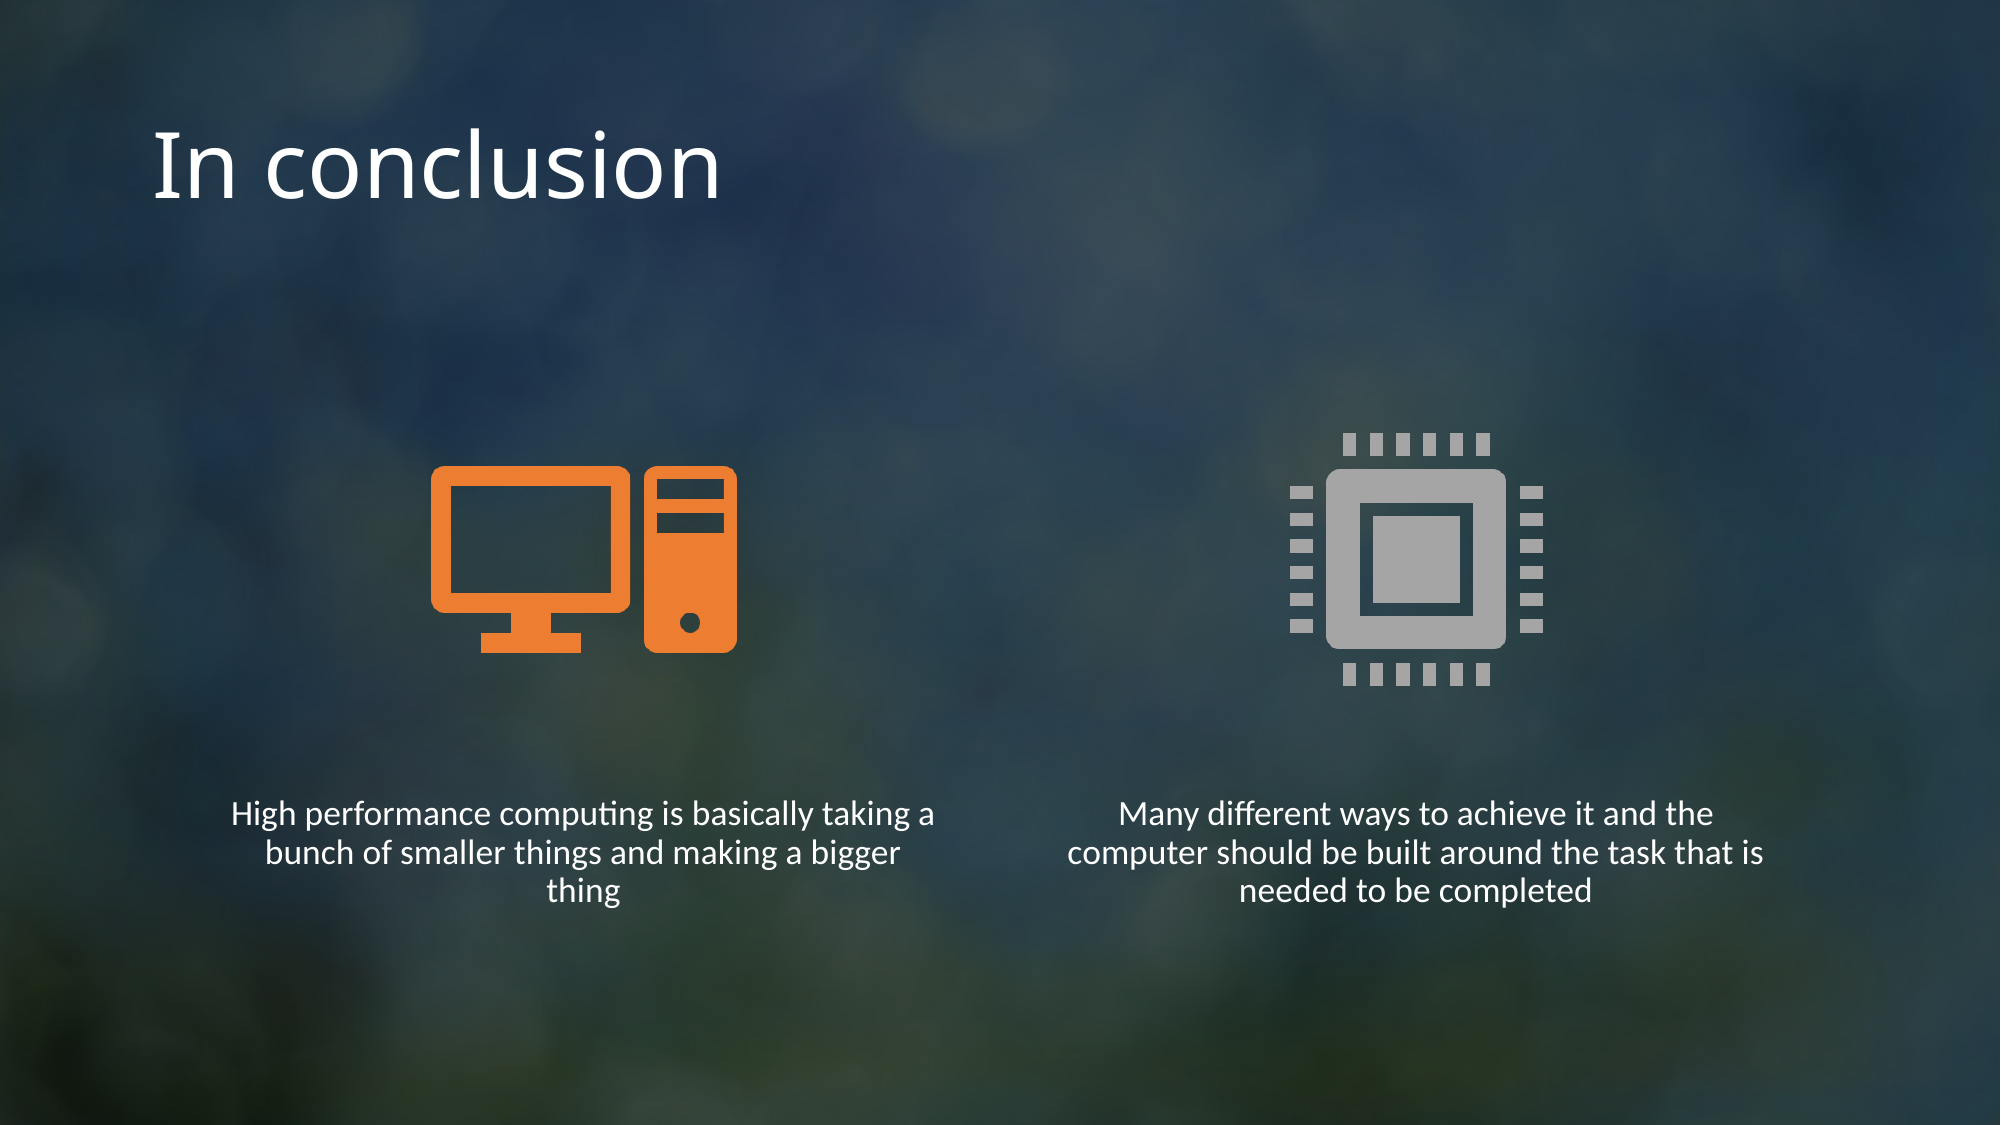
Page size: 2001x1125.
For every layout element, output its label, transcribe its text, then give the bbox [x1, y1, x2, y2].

text_box [1256, 399, 1576, 719]
title In conclusion [137, 59, 1863, 278]
text_box High performance computing is basically taking a bunch of smaller things and making a bigger thing [229, 795, 938, 914]
text_box Many different ways to achieve it and the computer should be built around the task that is needed to be completed [1061, 795, 1771, 914]
picture [0, 0, 2000, 1125]
text_box [424, 399, 743, 719]
